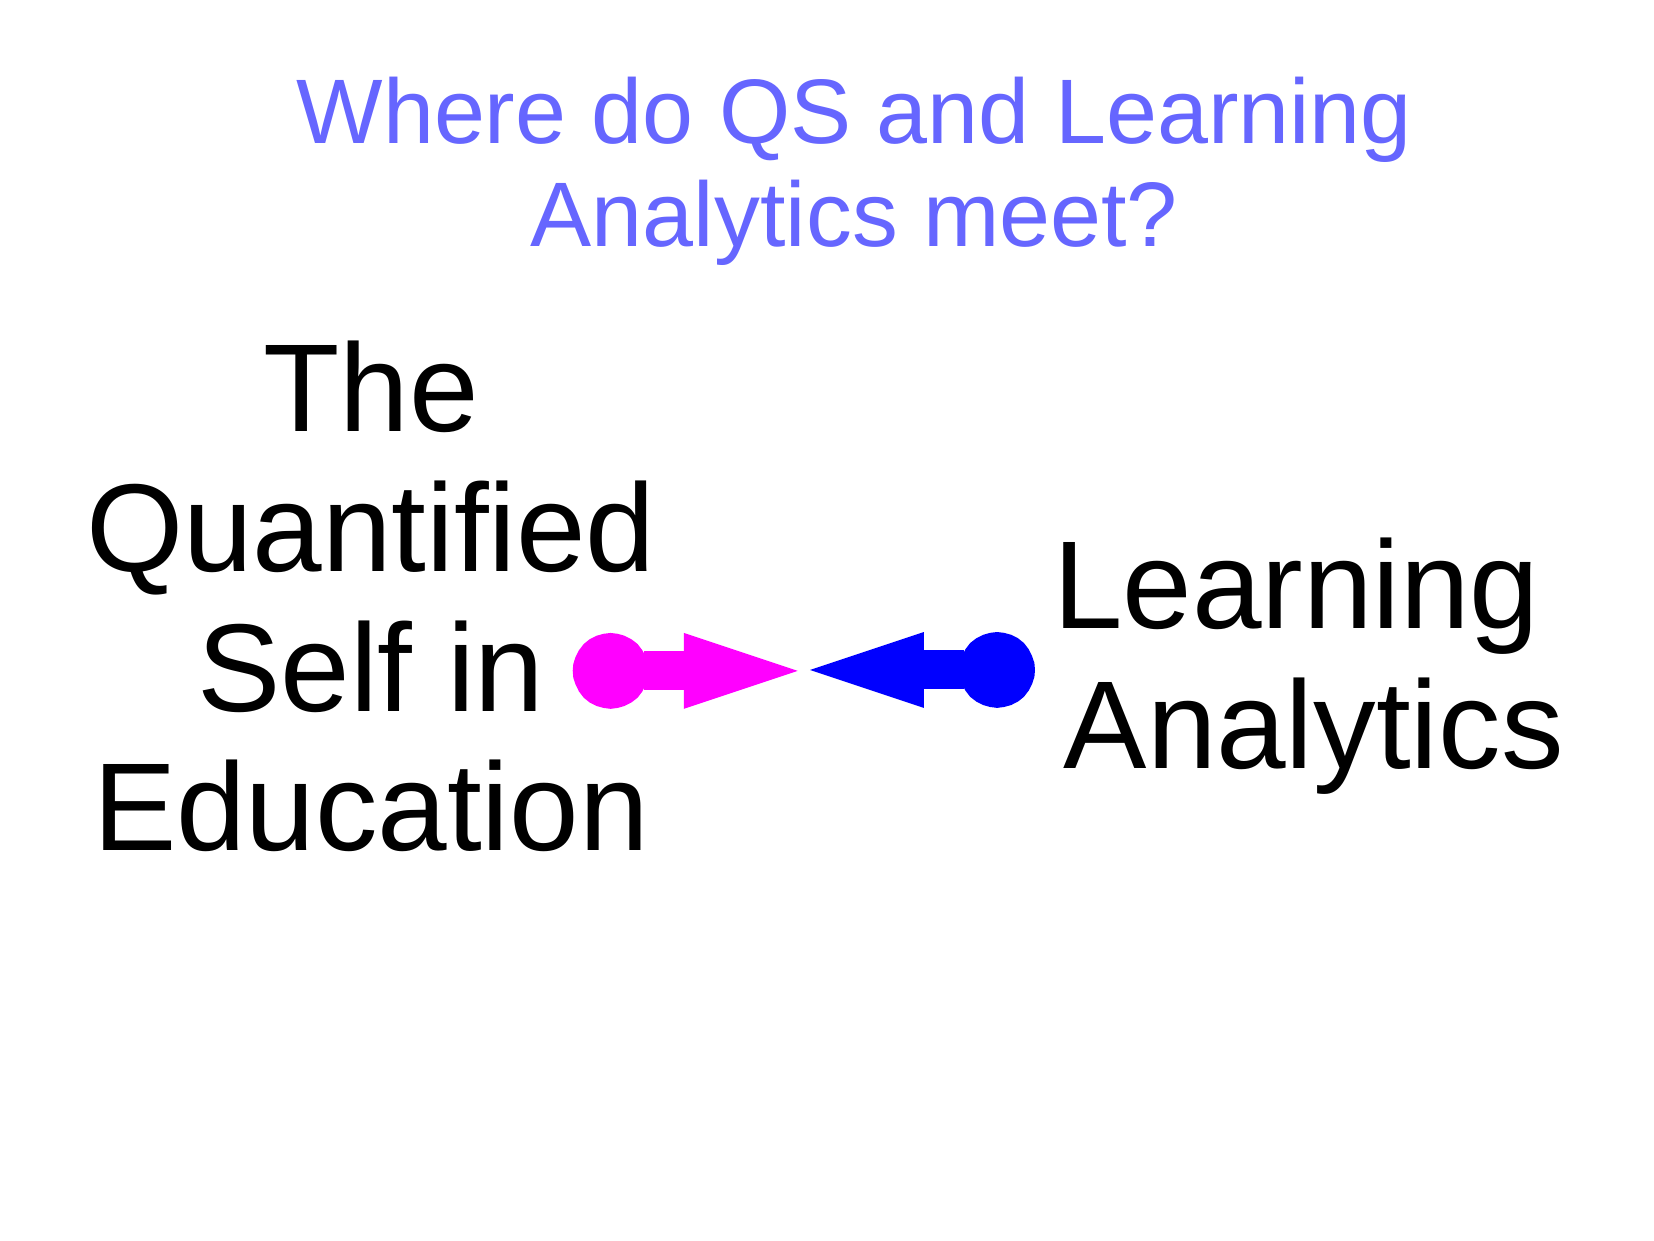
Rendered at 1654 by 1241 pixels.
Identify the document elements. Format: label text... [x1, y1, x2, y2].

text_box The Quantified Self in Education [3, 312, 739, 883]
text_box Where do QS and Learning Analytics meet? [210, 0, 1501, 582]
title Learning Analytics [739, 515, 1654, 796]
